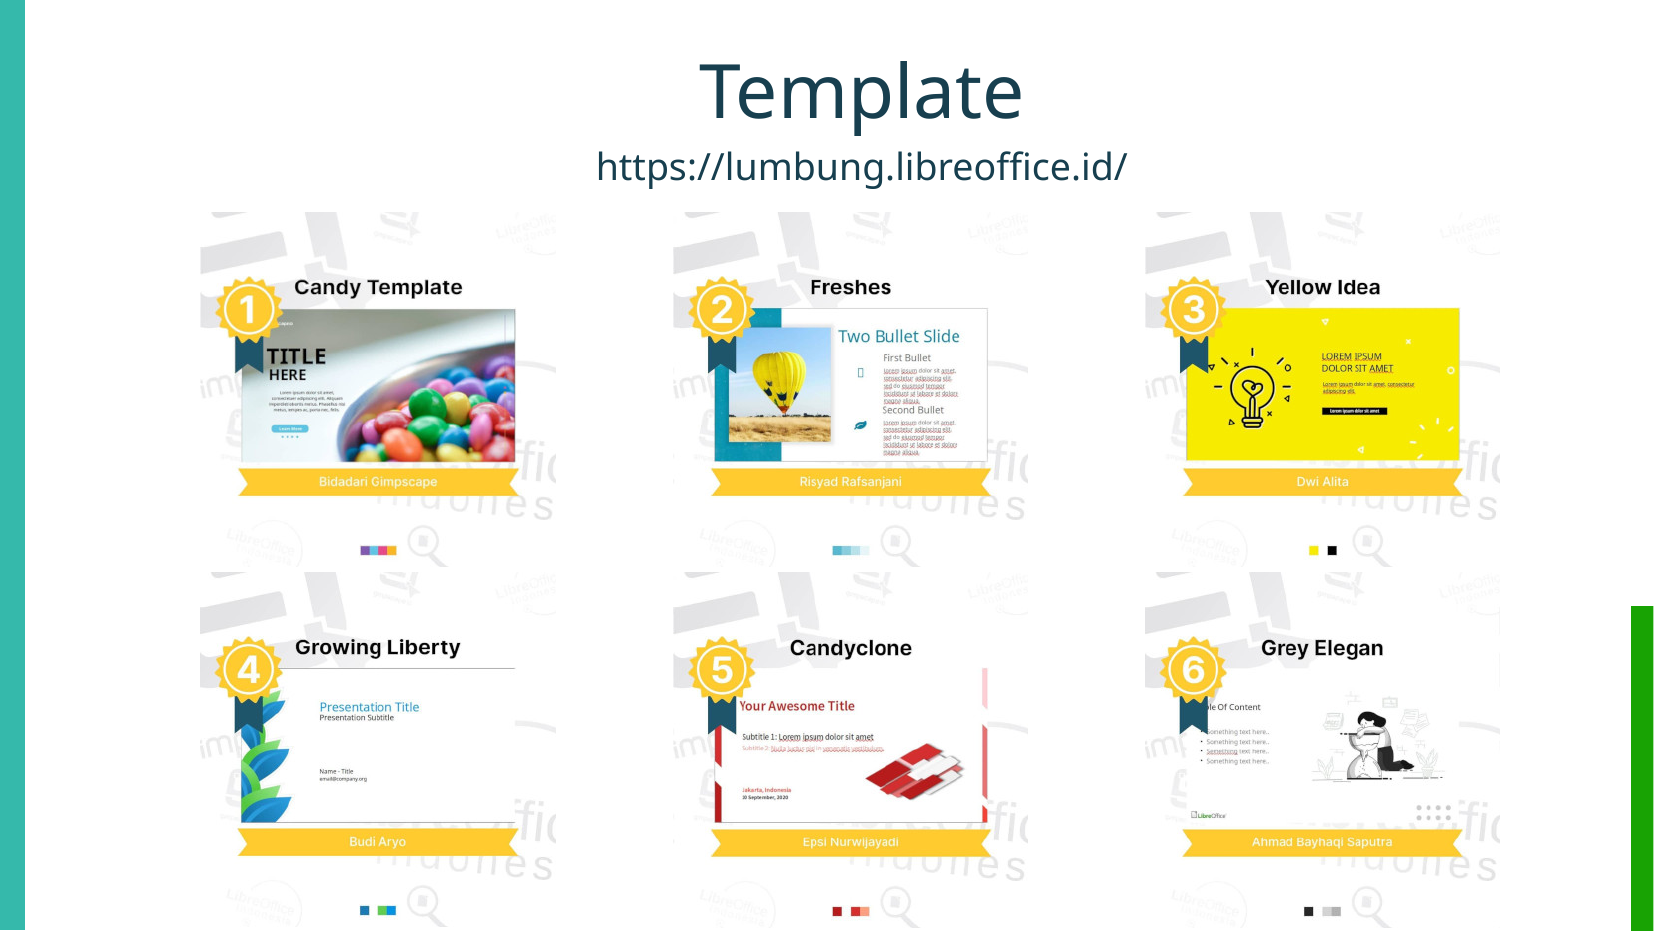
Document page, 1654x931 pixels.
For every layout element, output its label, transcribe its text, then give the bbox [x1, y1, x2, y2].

picture [200, 212, 556, 567]
picture [200, 572, 556, 927]
picture [1145, 572, 1500, 928]
title Template https://lumbung.libreoffice.id/ [82, 37, 1571, 193]
picture [673, 572, 1028, 928]
picture [1145, 212, 1500, 567]
picture [673, 212, 1028, 567]
